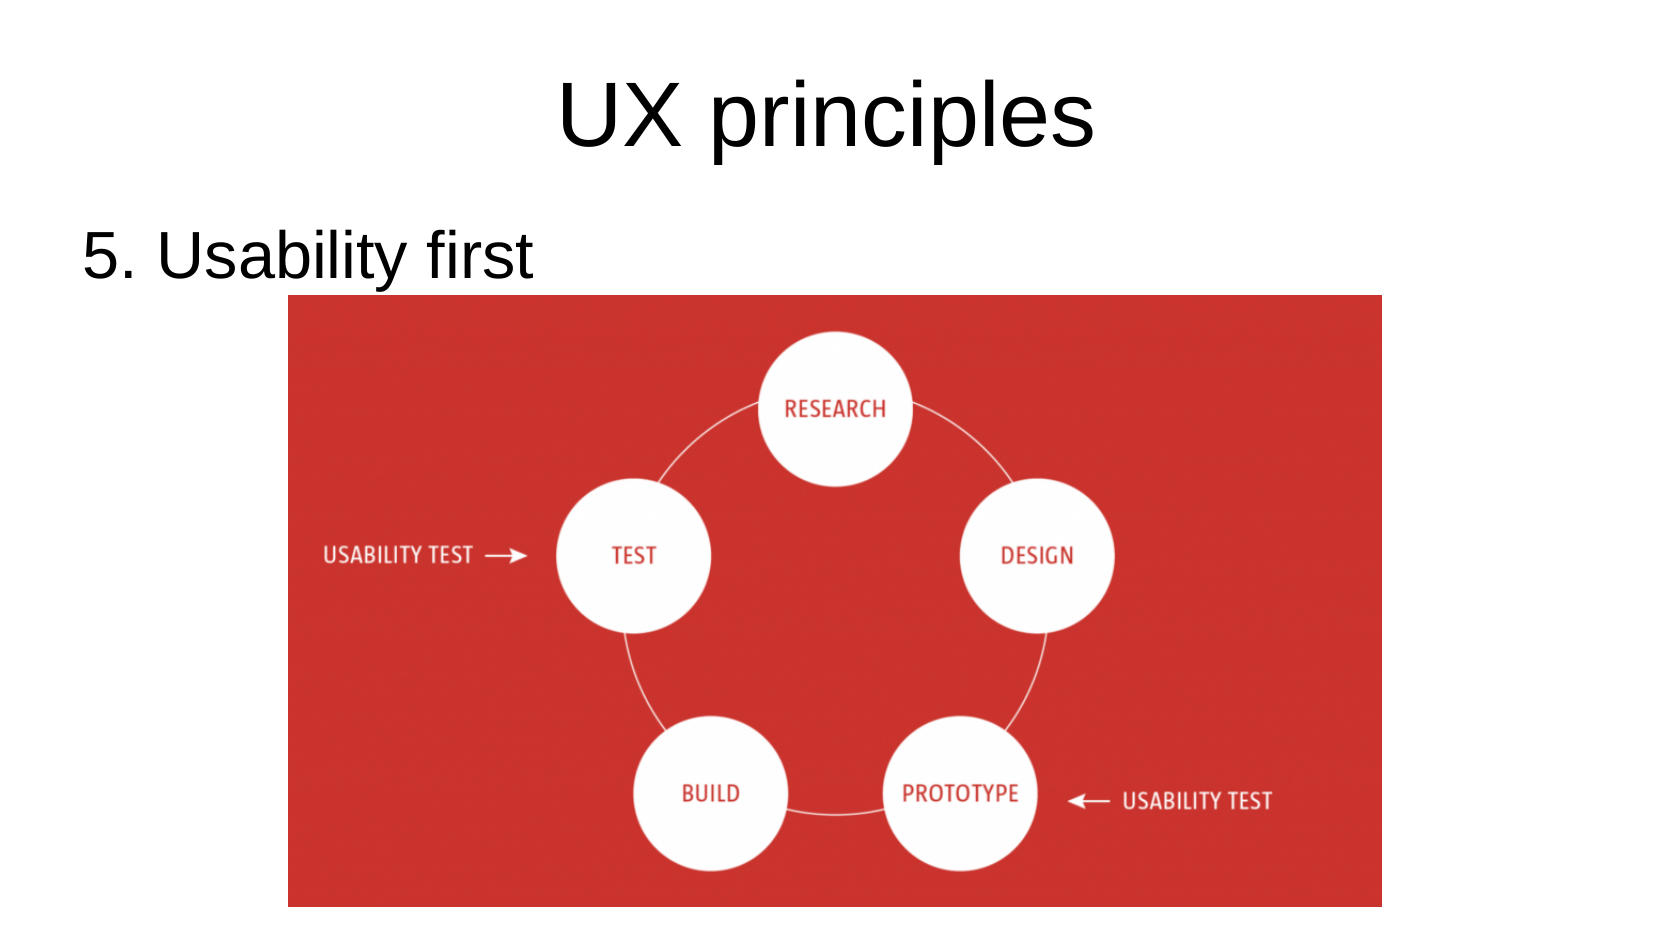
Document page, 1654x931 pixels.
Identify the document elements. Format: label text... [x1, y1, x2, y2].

title UX principles [82, 37, 1571, 193]
subtitle 5. Usability first [82, 217, 1571, 758]
picture [288, 295, 1382, 907]
